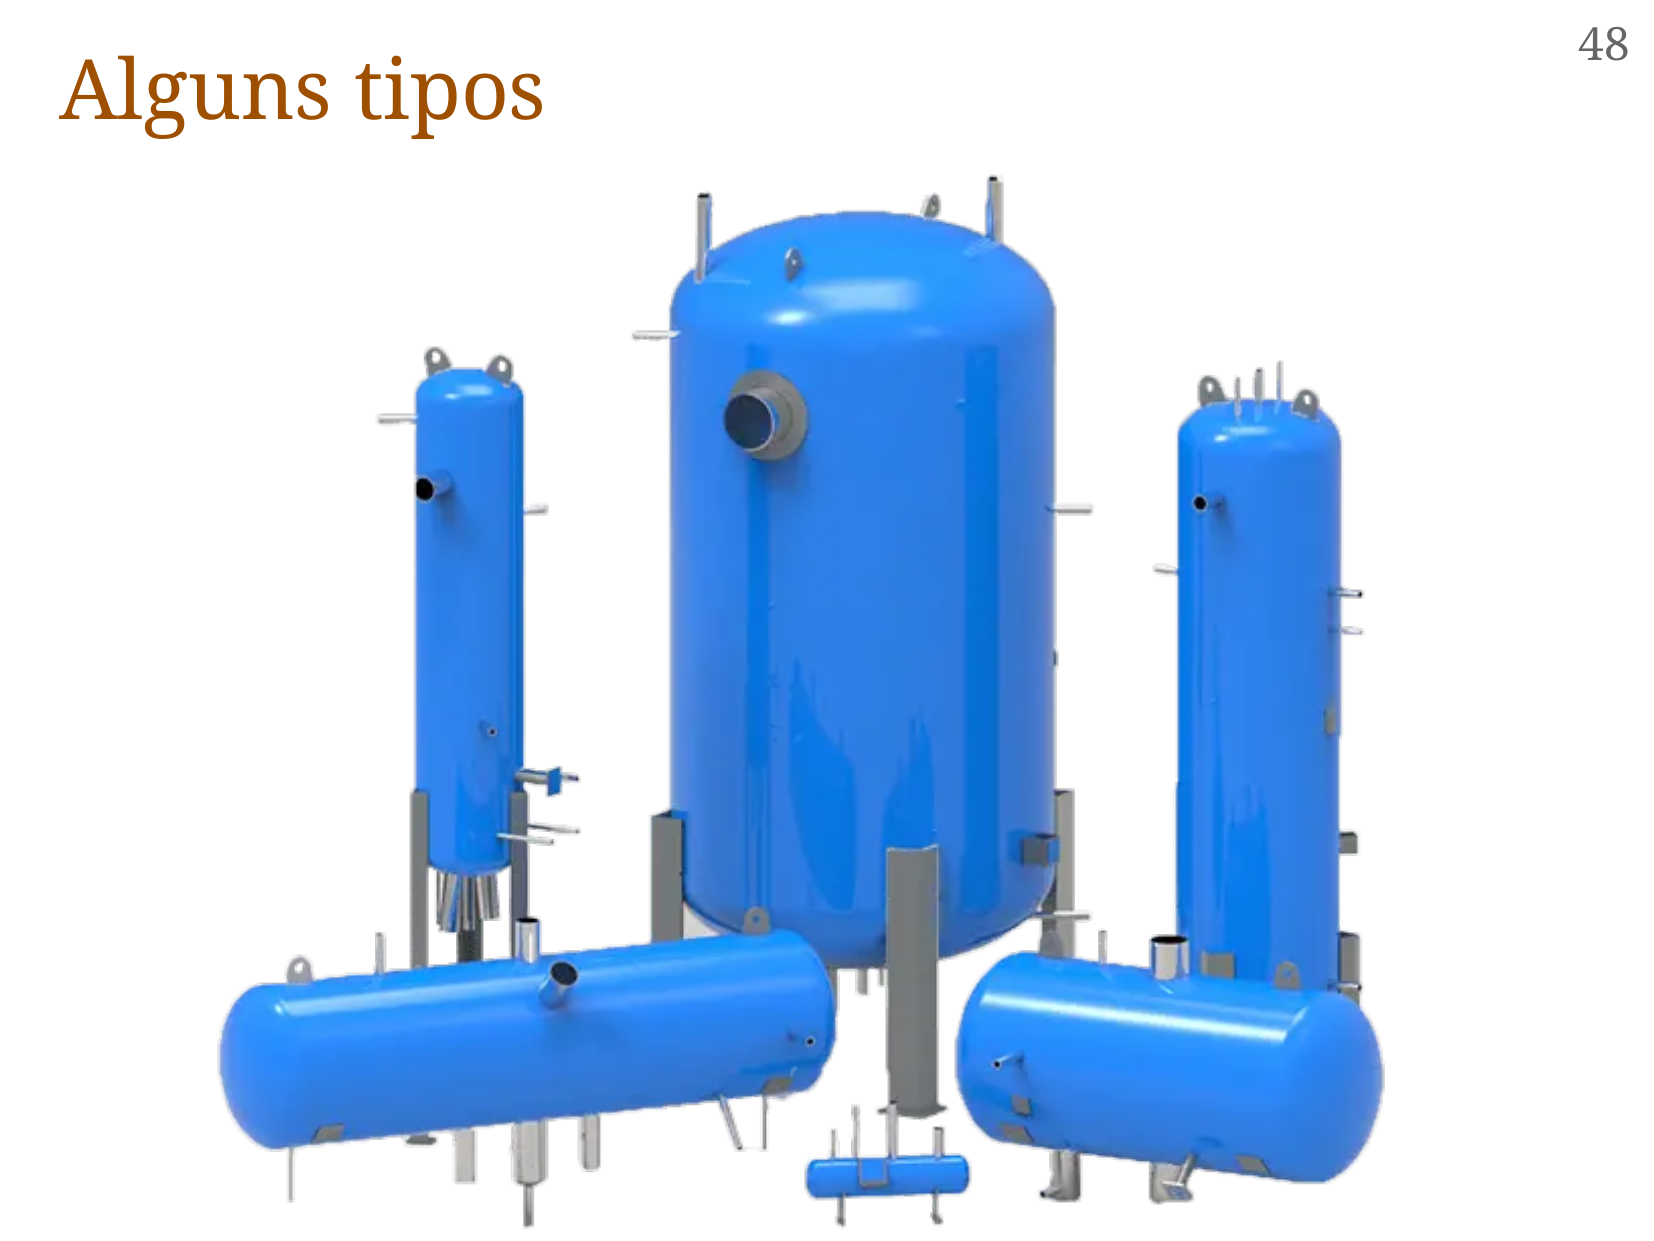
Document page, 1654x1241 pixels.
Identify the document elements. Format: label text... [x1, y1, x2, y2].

picture [200, 147, 1409, 1241]
title Alguns tipos [59, 29, 1595, 148]
